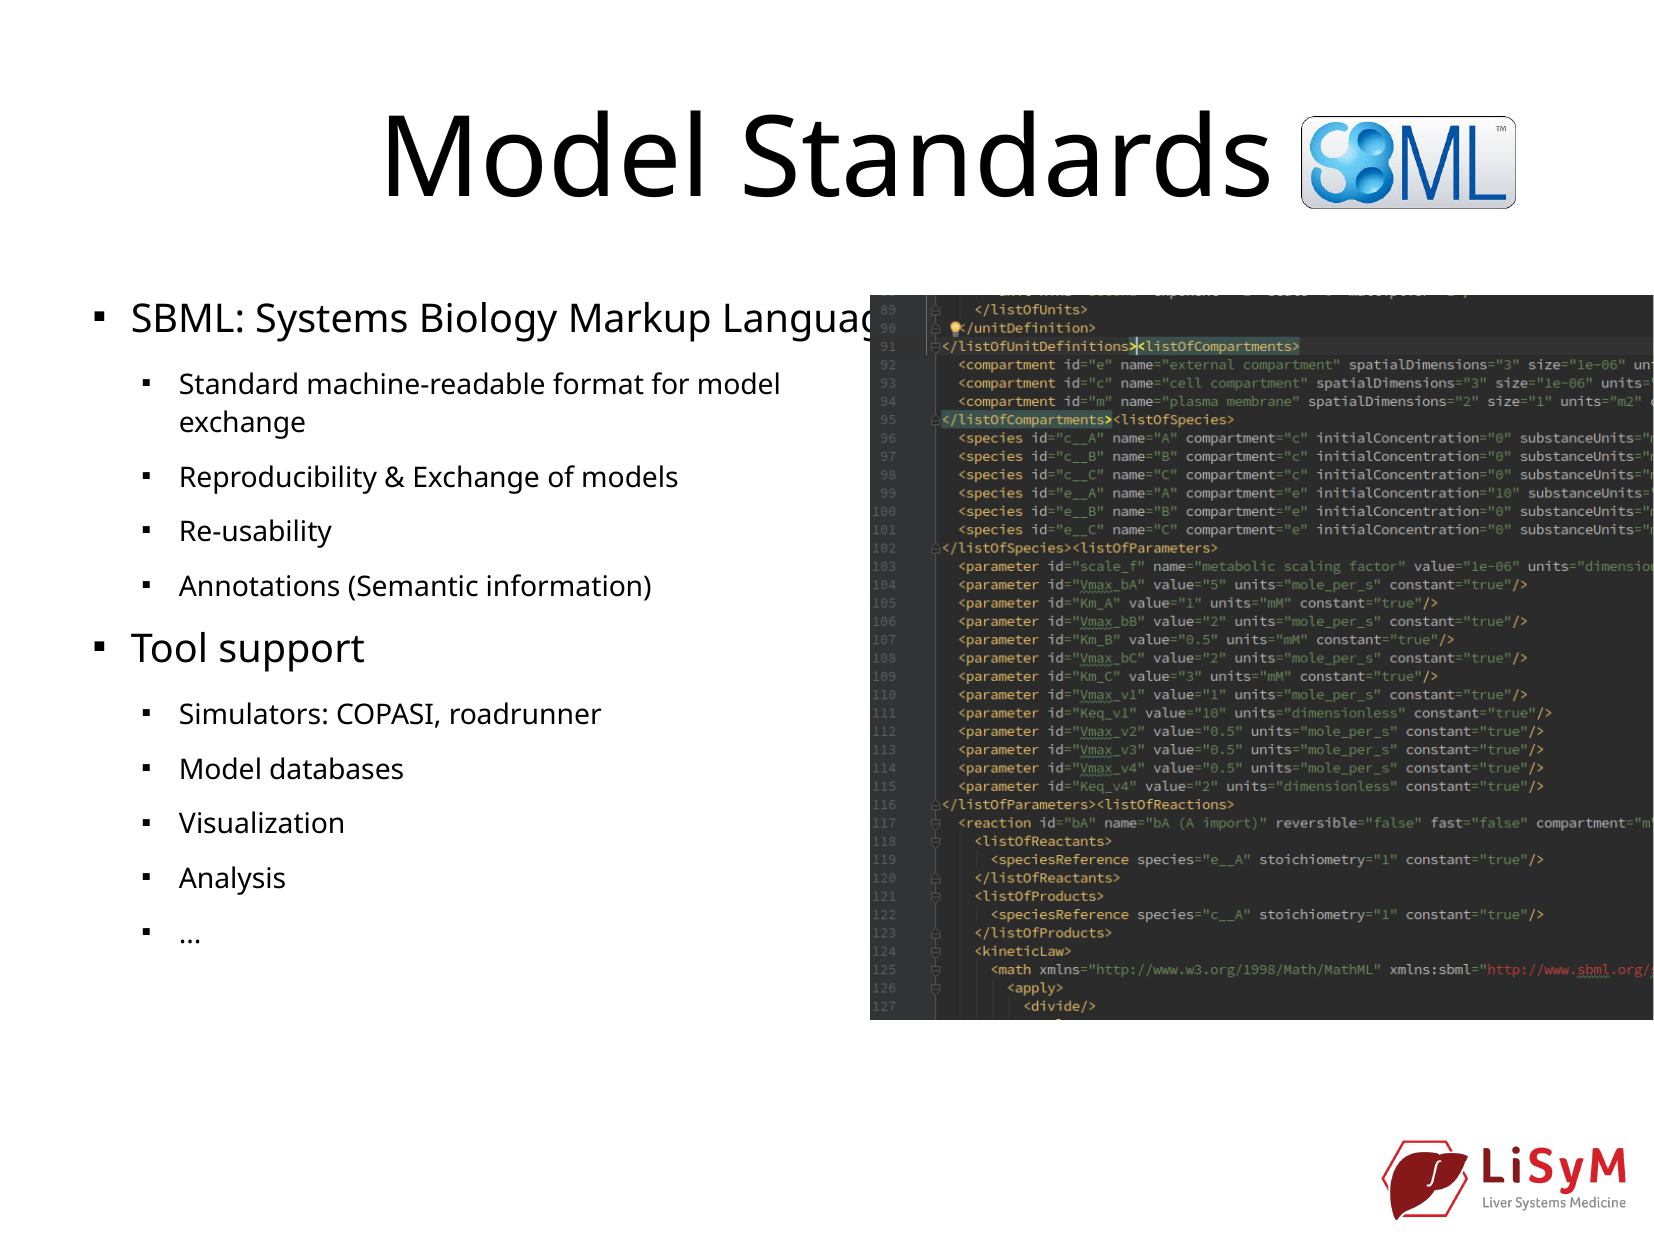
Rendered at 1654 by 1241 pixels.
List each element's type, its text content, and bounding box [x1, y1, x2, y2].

picture [1380, 1139, 1627, 1222]
picture [1301, 116, 1516, 211]
title Model Standards [82, 49, 1571, 257]
picture [870, 295, 1654, 1021]
list SBML: Systems Biology Markup Language Standard machine-readable format for model exchange Reproducibility & Exchange of models Re-usability Annotations (Semantic information) Tool support Simulators: COPASI, roadrunner Model databases Visualization Analysis ... [82, 290, 916, 1010]
